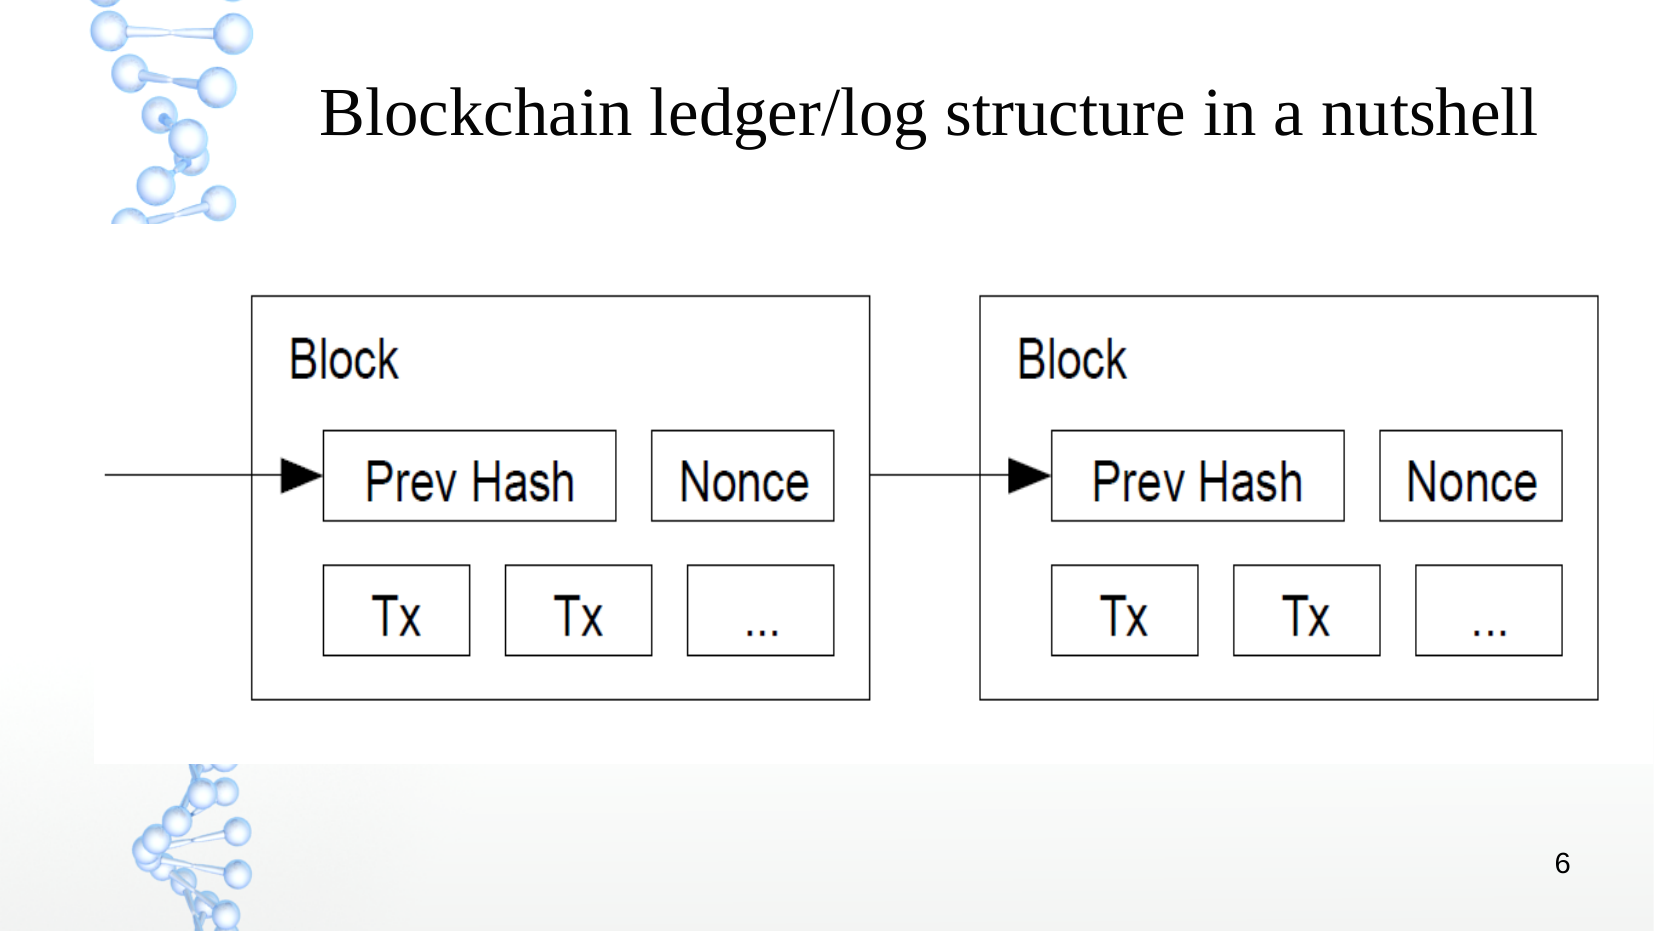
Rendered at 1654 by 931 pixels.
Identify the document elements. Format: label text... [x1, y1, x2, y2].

picture [0, 0, 1654, 931]
title Blockchain ledger/log structure in a nutshell [265, 35, 1595, 189]
